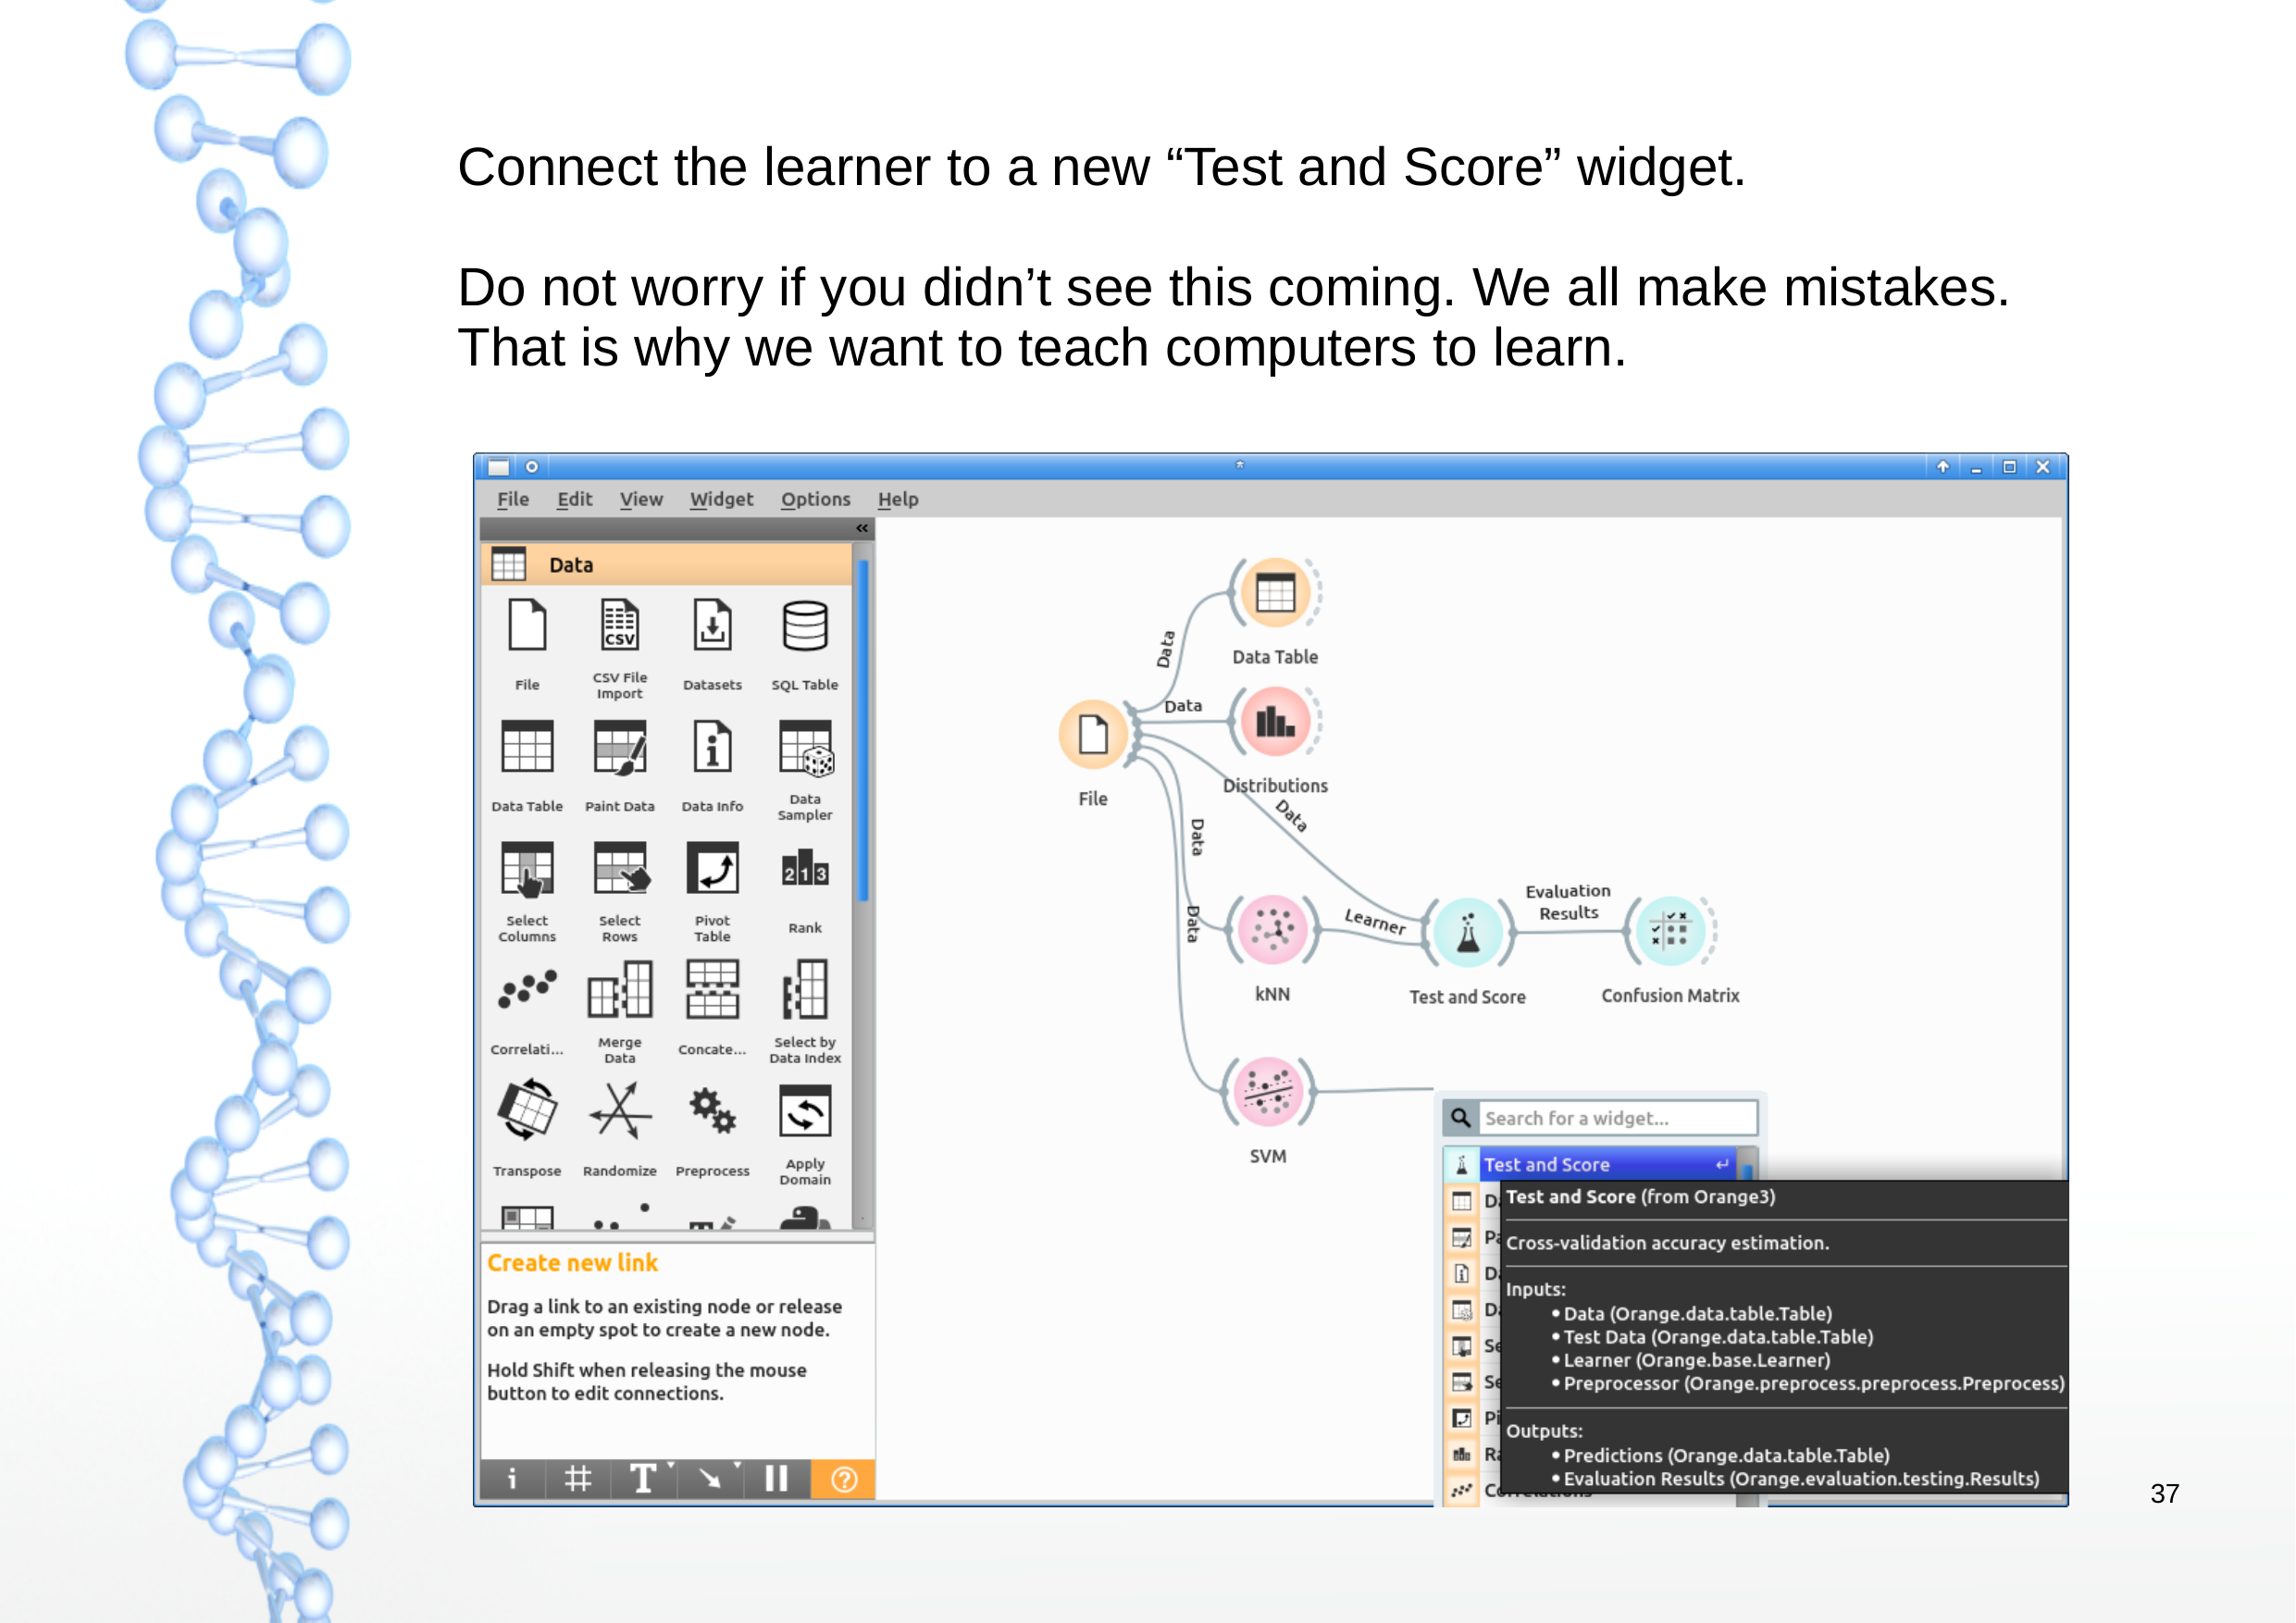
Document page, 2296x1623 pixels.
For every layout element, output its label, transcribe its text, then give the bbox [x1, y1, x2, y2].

picture [0, 0, 2296, 1623]
text_box Connect the learner to a new “Test and Score” widget. Do not worry if you didn’t see this coming. We all make mistakes. That is why we want to teach computers to learn. [444, 129, 2069, 384]
